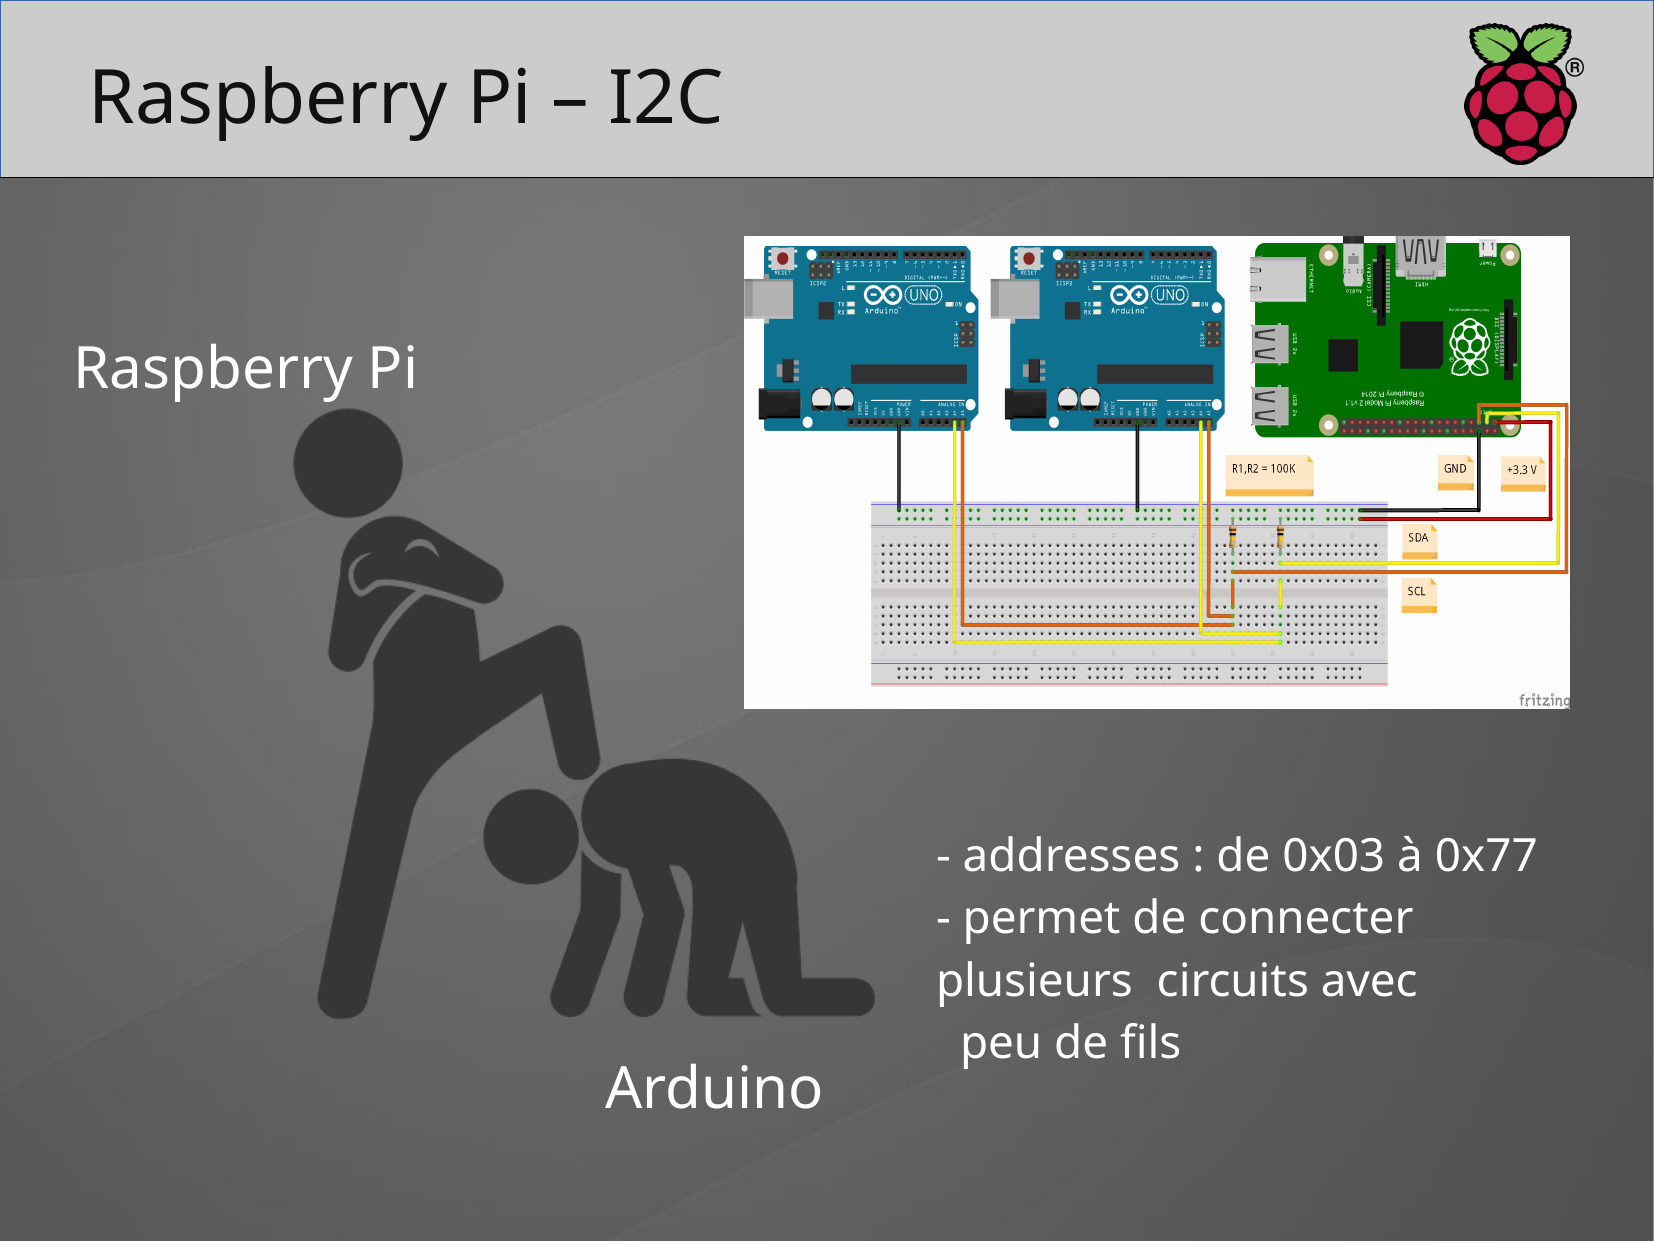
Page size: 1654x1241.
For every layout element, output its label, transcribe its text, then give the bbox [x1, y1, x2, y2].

text_box [0, 0, 1654, 177]
picture [1464, 23, 1584, 165]
text_box - addresses : de 0x03 à 0x77 - permet de connecter plusieurs circuits avec peu de fils [921, 814, 1630, 1195]
text_box Arduino [590, 1039, 921, 1125]
text_box Raspberry Pi [59, 318, 461, 405]
text_box Raspberry Pi – I2C [0, 35, 1123, 254]
picture [0, 178, 1654, 1241]
